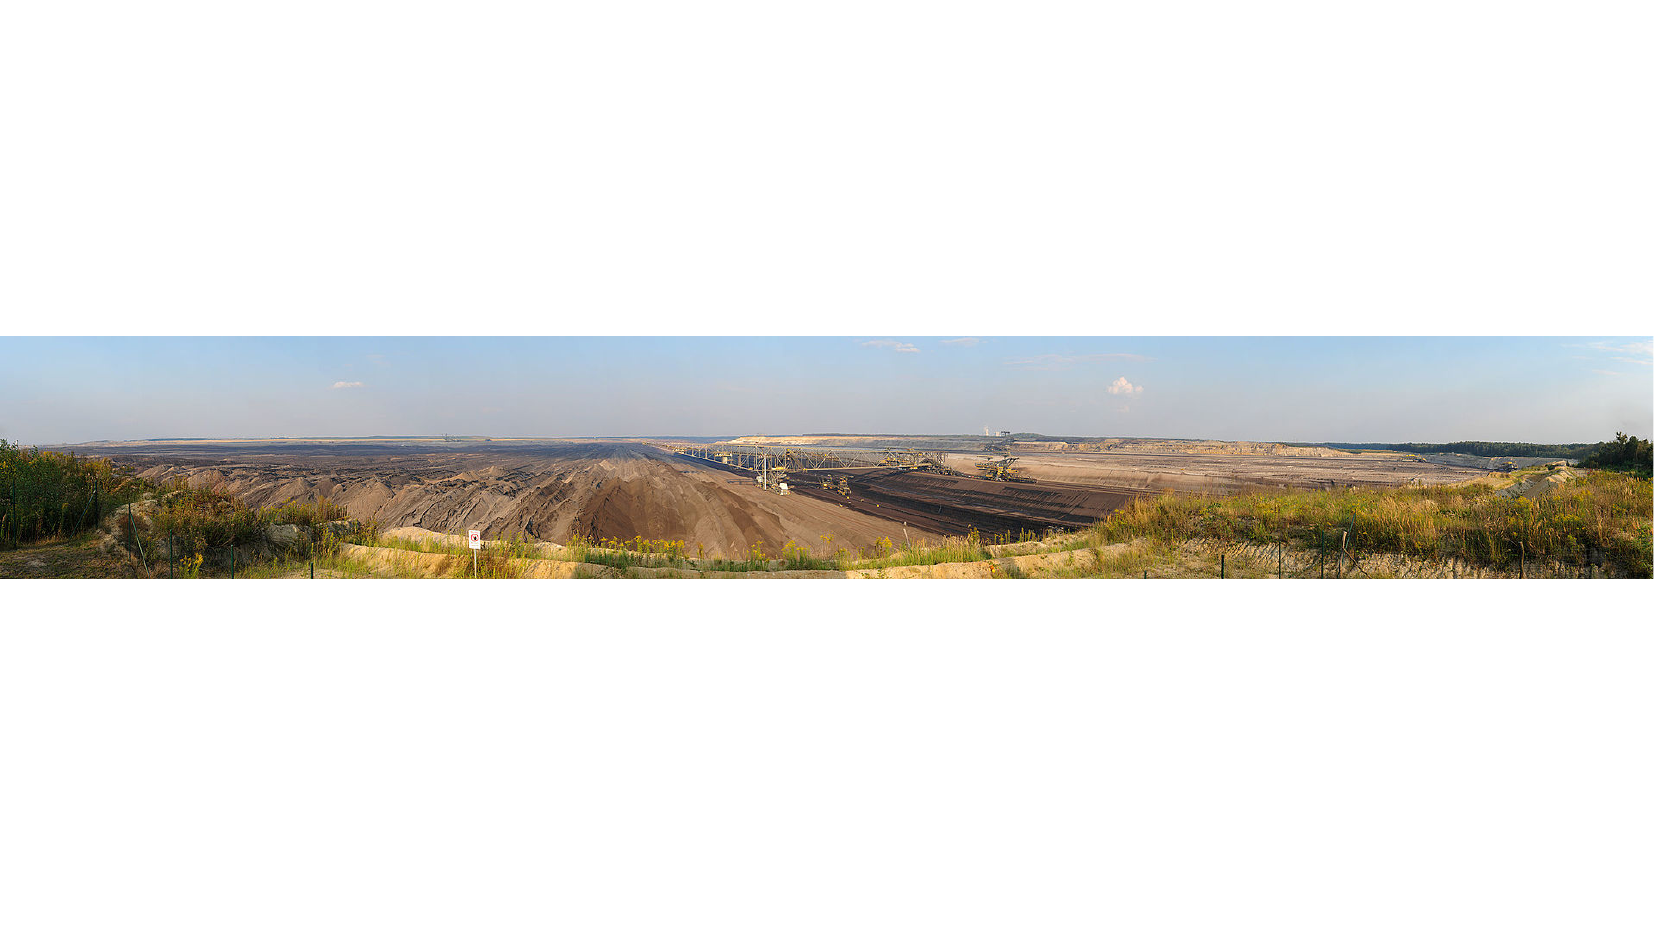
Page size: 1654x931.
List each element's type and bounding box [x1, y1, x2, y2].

picture [0, 336, 1654, 579]
